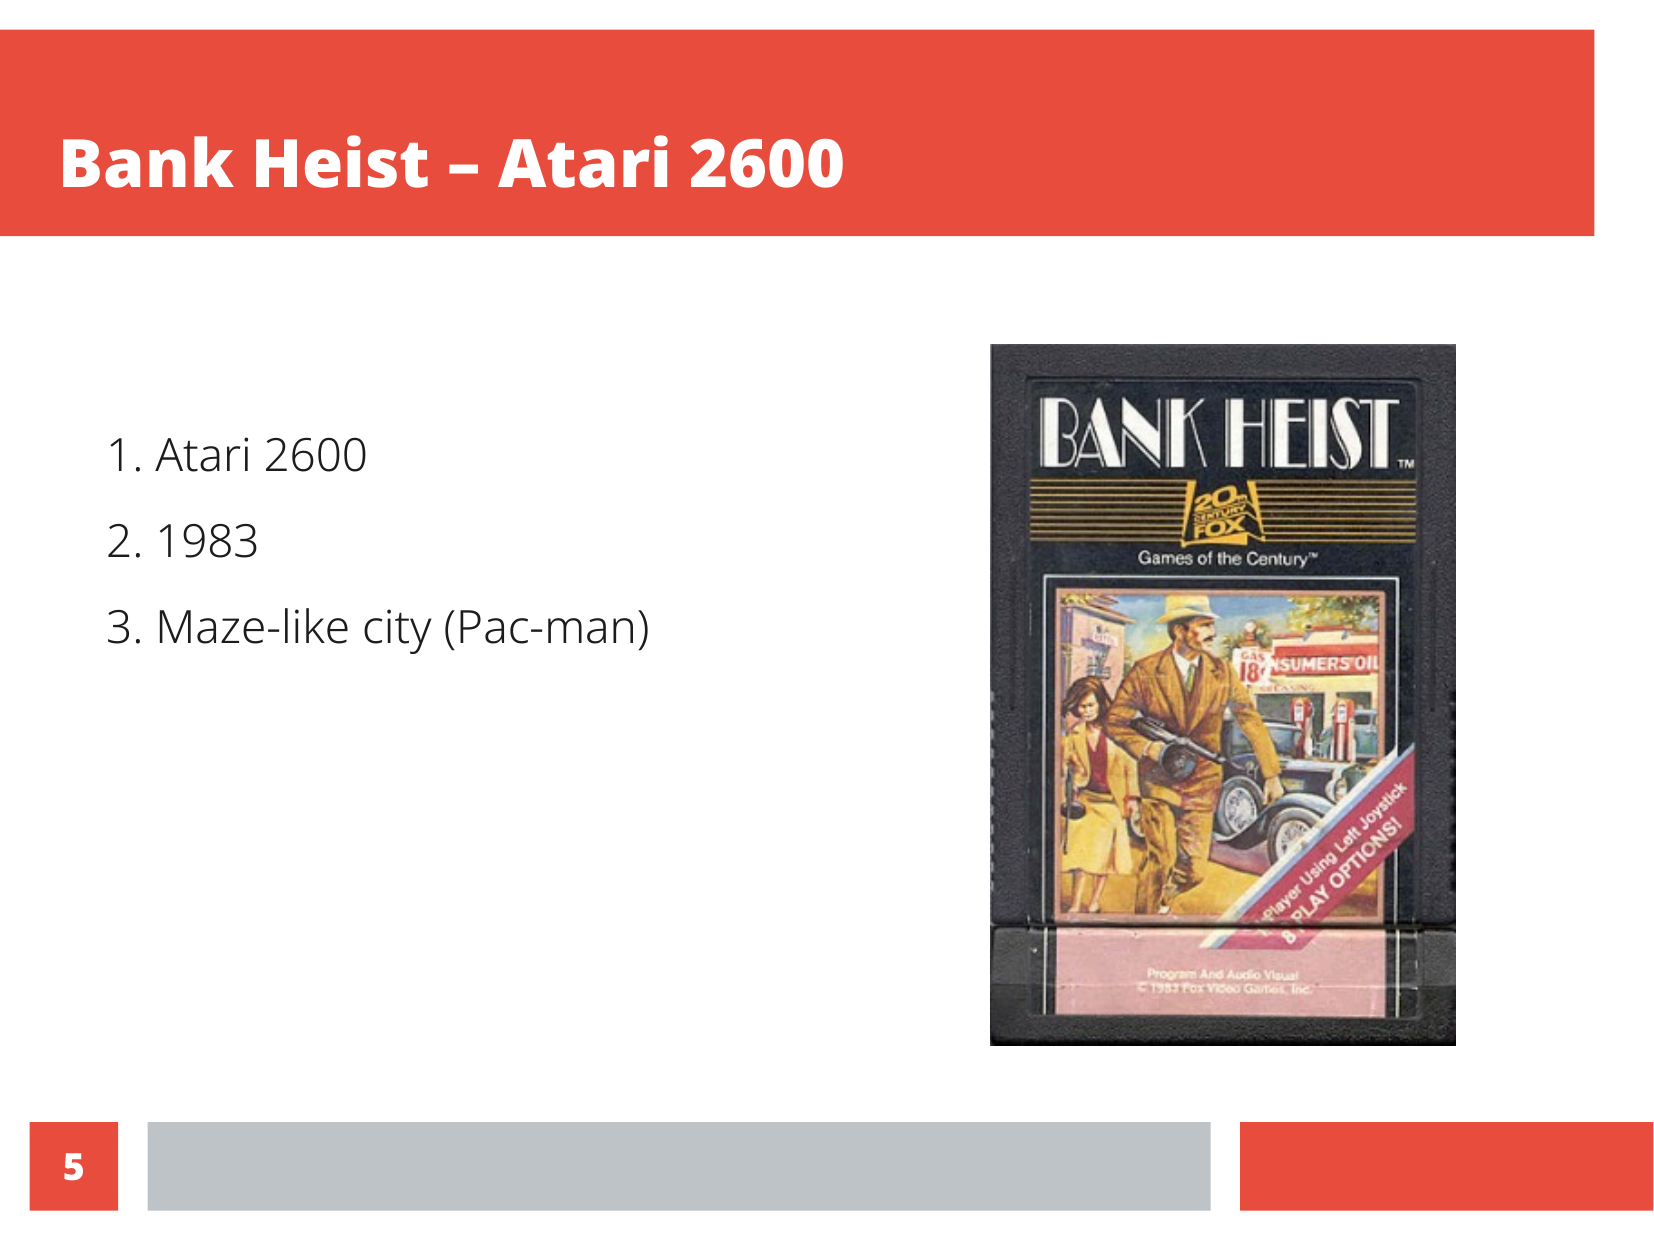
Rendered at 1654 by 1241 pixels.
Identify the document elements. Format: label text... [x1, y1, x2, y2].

picture [990, 344, 1456, 1046]
title Bank Heist – Atari 2600 [59, 59, 1595, 207]
list 1. Atari 2600 2. 1983 3. Maze-like city (Pac-man) [59, 324, 1565, 1093]
